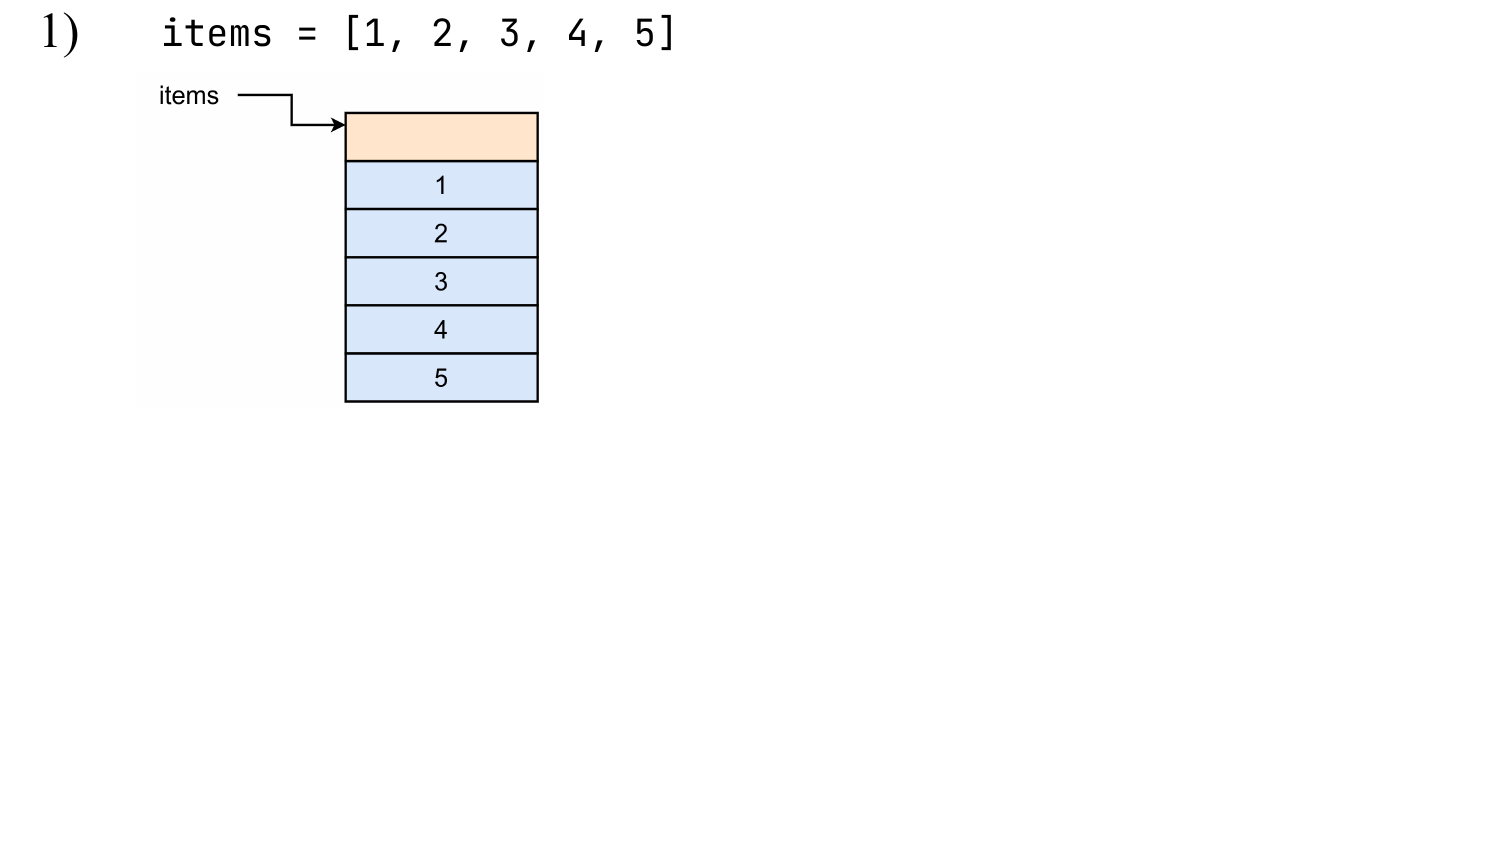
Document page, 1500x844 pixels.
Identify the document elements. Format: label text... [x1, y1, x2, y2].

text_box 1) [37, 0, 95, 65]
text_box items = [1, 2, 3, 4, 5] [161, 1, 694, 62]
picture [135, 70, 544, 408]
